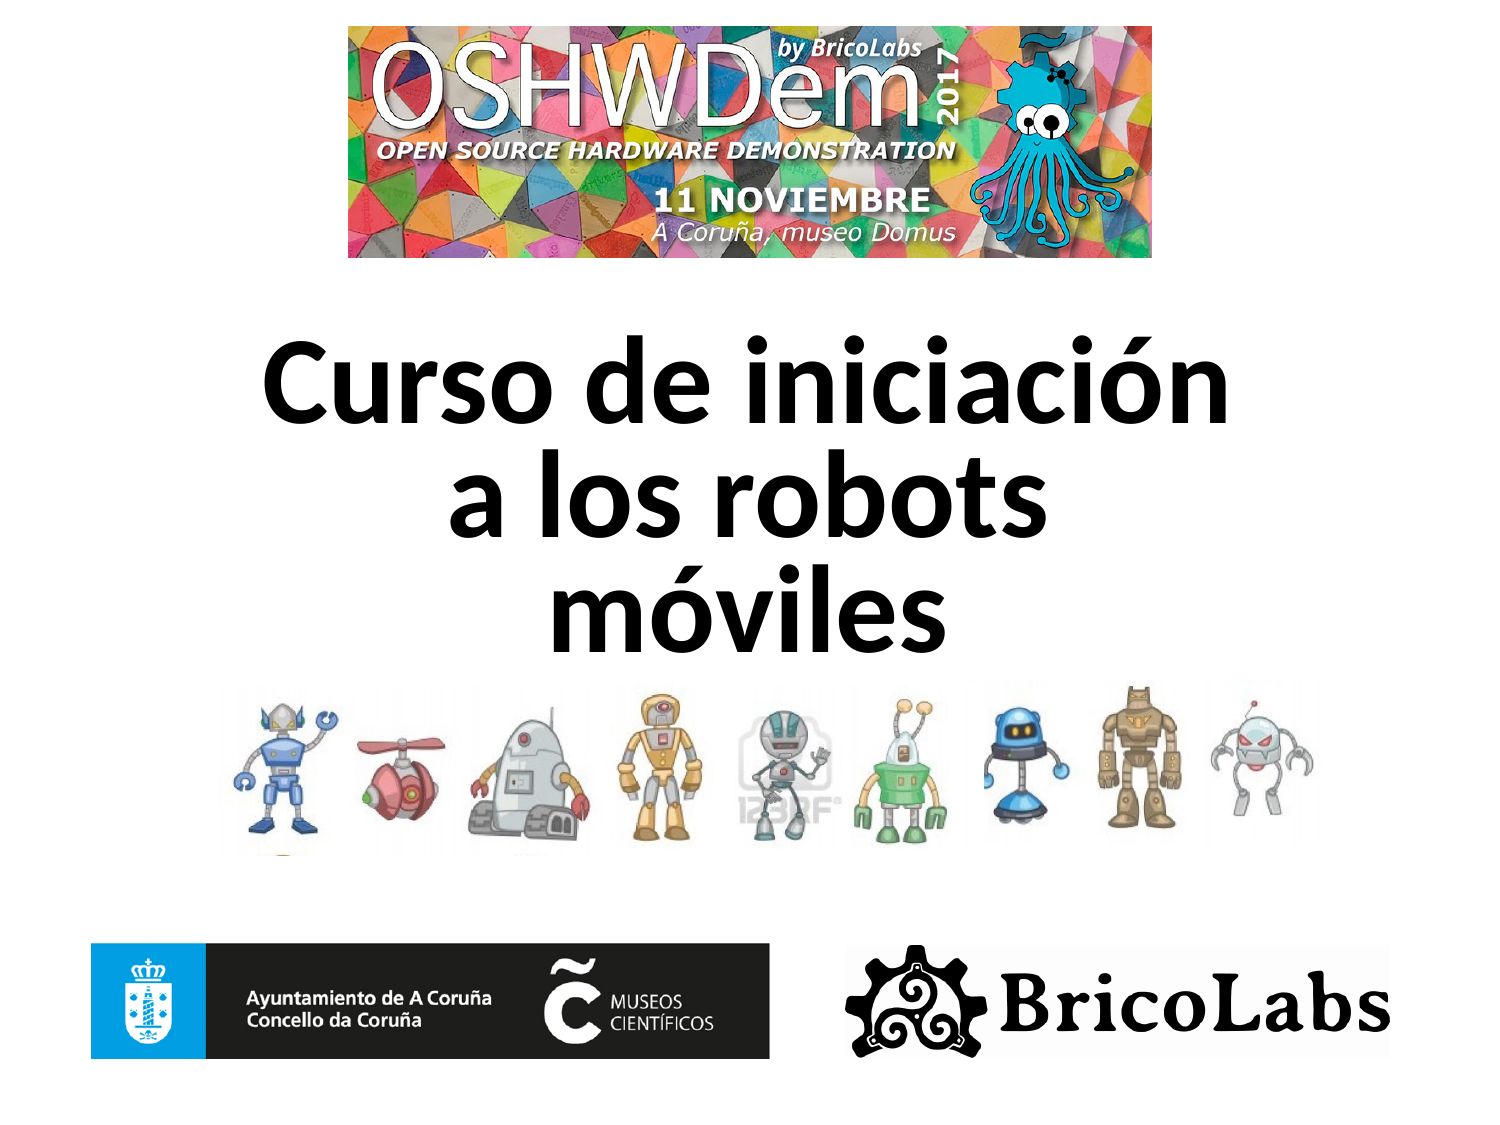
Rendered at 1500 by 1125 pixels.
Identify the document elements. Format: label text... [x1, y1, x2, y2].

picture [839, 941, 1400, 1063]
picture [218, 680, 1337, 856]
picture [88, 941, 770, 1062]
title Curso de iniciación a los robots móviles [242, 326, 1254, 634]
picture [348, 26, 1152, 258]
